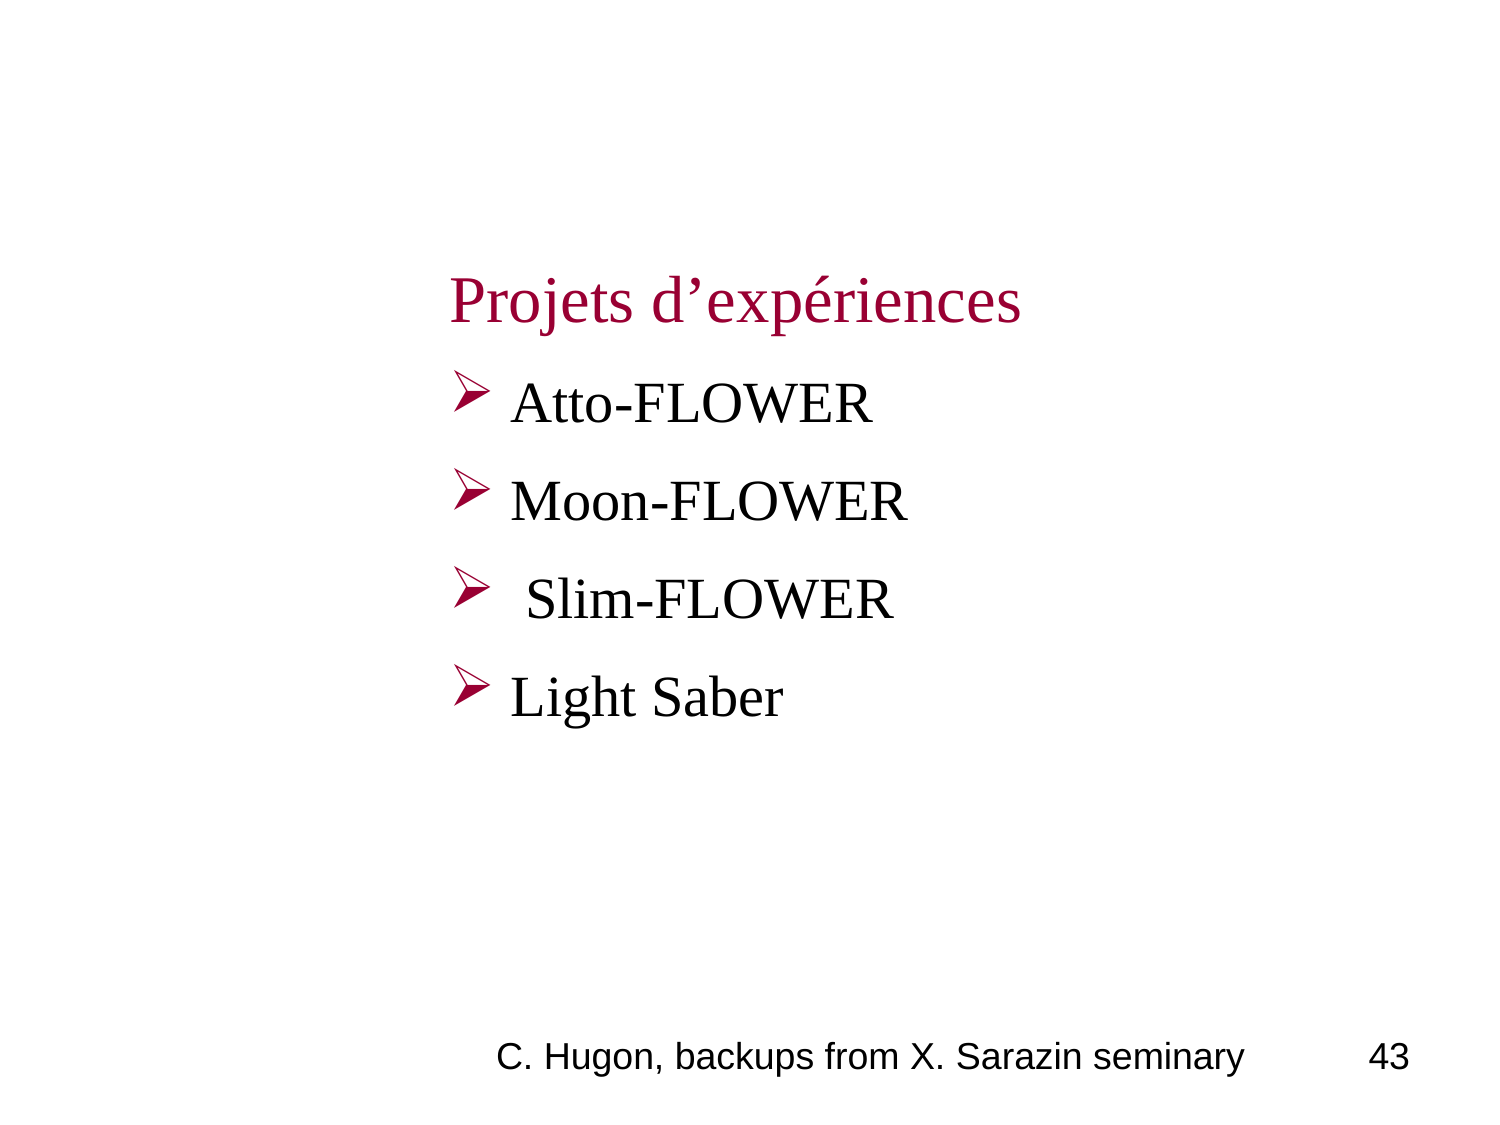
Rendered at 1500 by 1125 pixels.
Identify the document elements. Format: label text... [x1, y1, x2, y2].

text_box Projets d’expériences Atto-FLOWER Moon-FLOWER Slim-FLOWER Light Saber [434, 216, 1039, 736]
